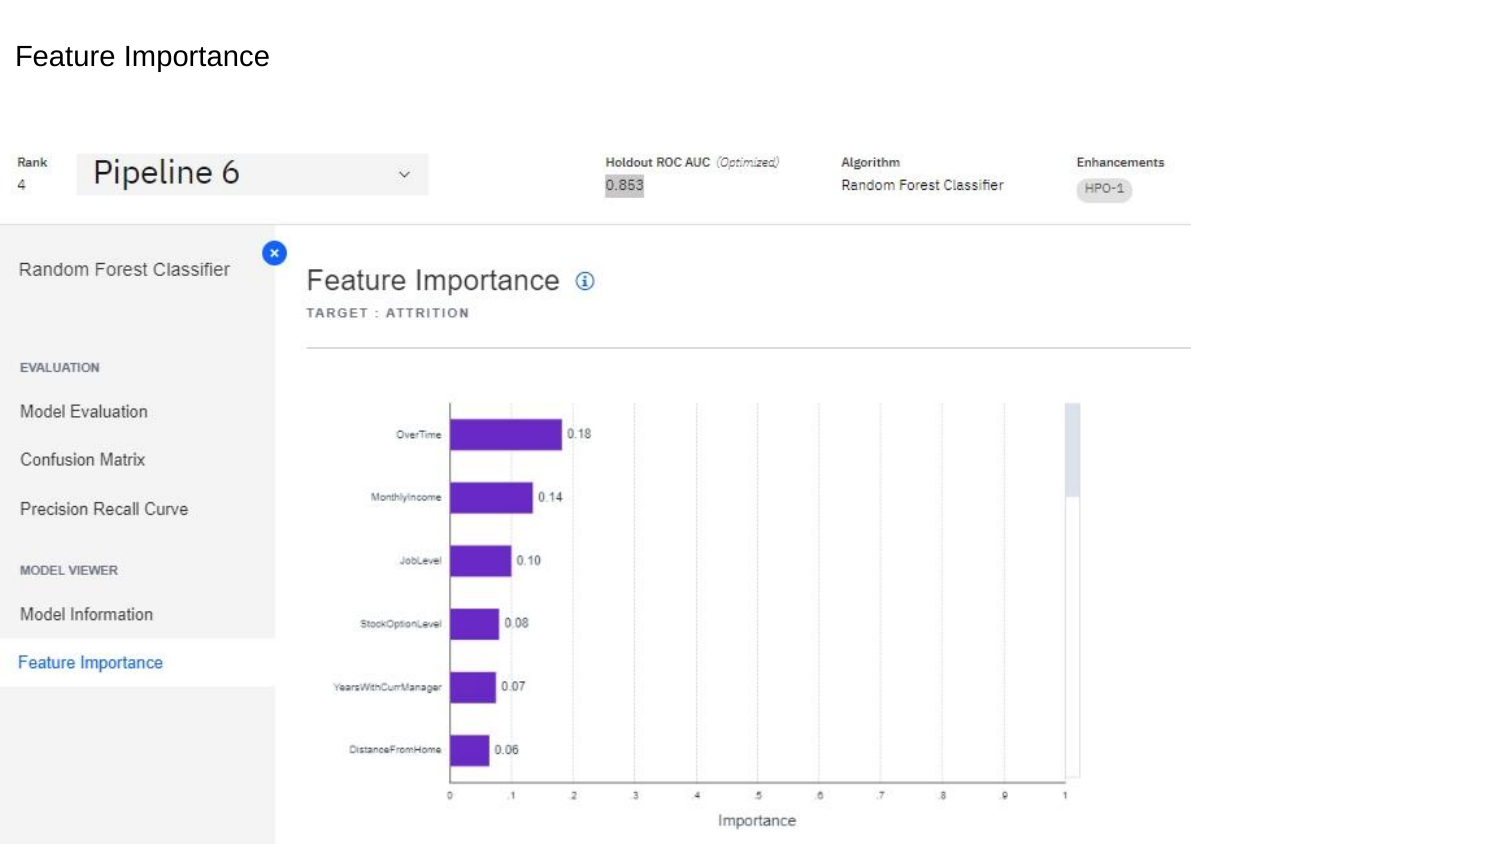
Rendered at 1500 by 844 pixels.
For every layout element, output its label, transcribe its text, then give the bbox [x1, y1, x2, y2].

title Feature Importance [0, 22, 1398, 128]
picture [0, 133, 1191, 844]
